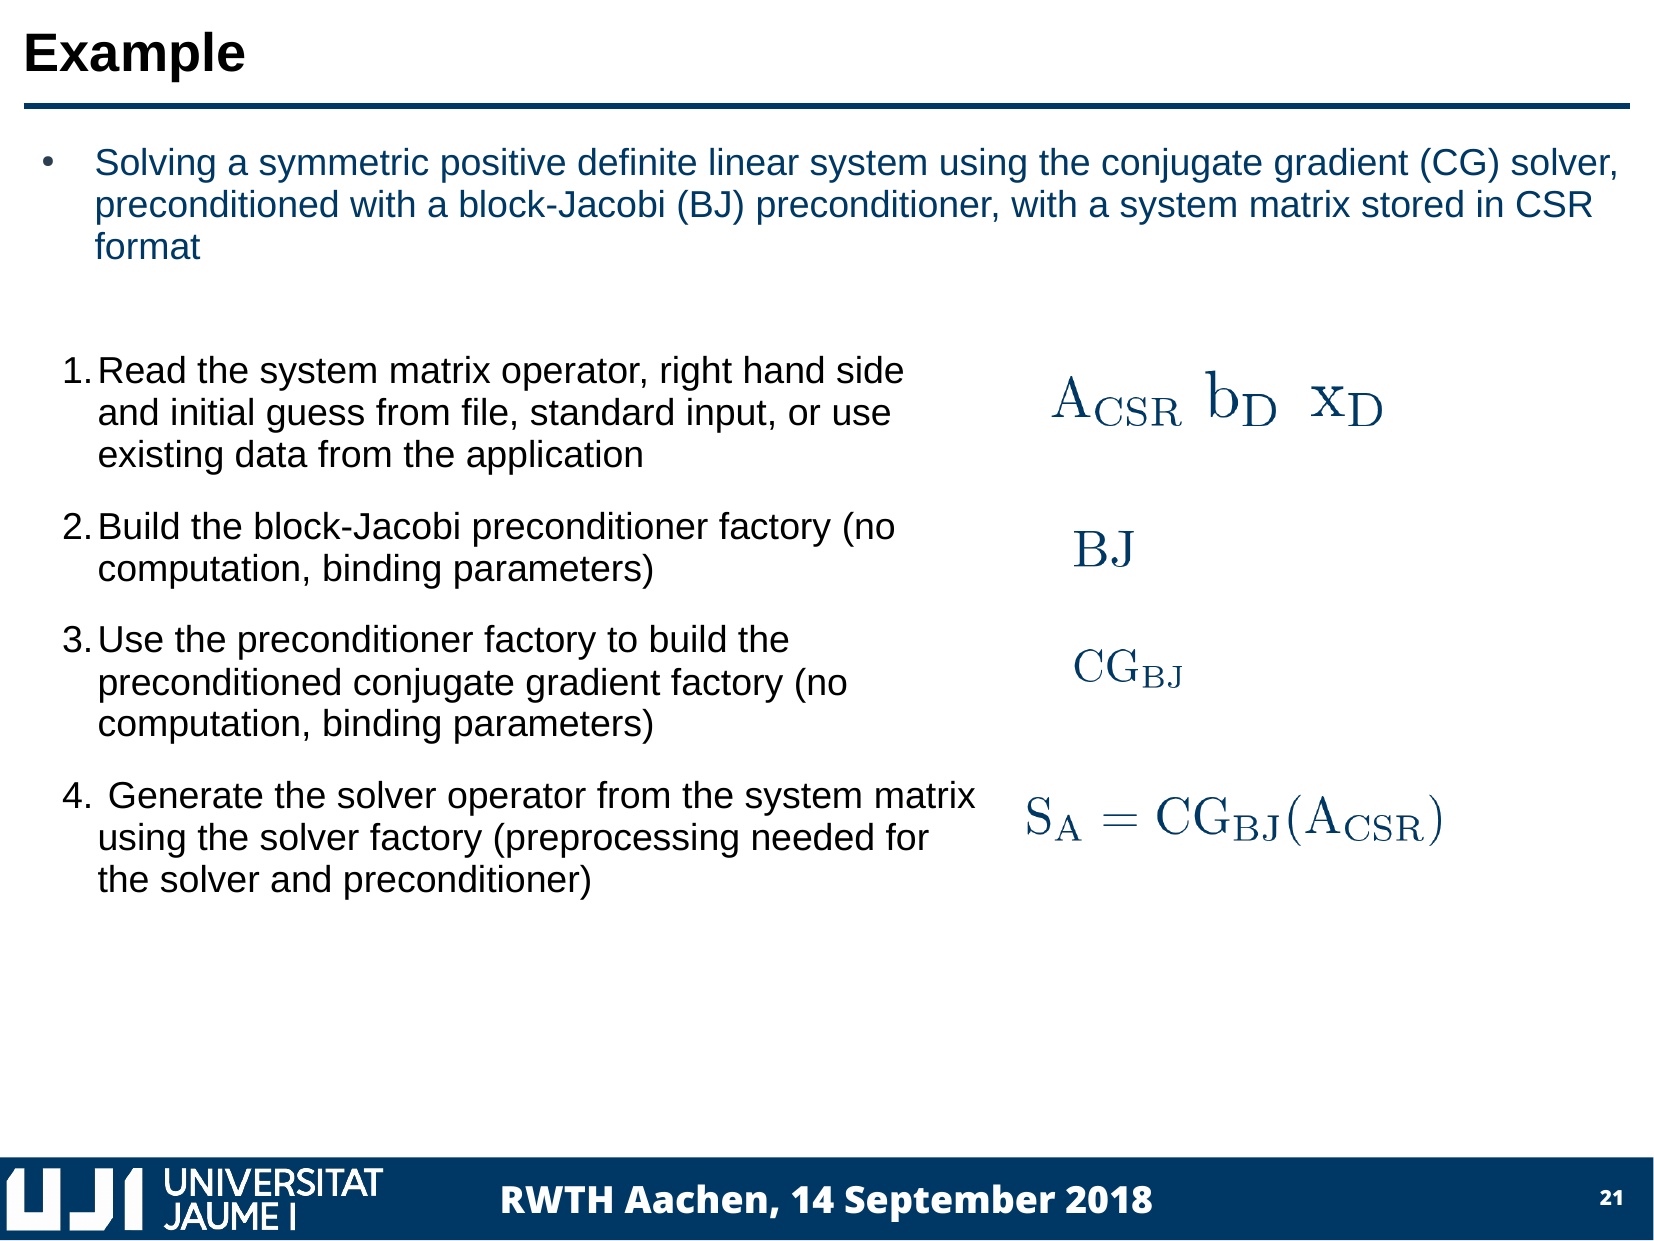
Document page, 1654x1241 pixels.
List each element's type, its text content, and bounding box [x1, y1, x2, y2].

picture [1205, 370, 1276, 426]
text_box Read the system matrix operator, right hand side and initial guess from file, standard input, or use existing data from the application Build the block-Jacobi preconditioner factory (no computation, binding parameters) Use the preconditioner factory to build the preconditioned conjugate gradient factory (no computation, binding parameters) Generate the solver operator from the system matrix using the solver factory (preprocessing needed for the solver and preconditioner) [47, 342, 993, 980]
picture [1074, 530, 1134, 567]
picture [1027, 794, 1441, 846]
list Solving a symmetric positive definite linear system using the conjugate gradient (CG) solver, preconditioned with a block-Jacobi (BJ) preconditioner, with a system matrix stored in CSR format [23, 141, 1630, 284]
picture [1074, 649, 1182, 688]
picture [1051, 376, 1182, 426]
picture [1311, 386, 1382, 426]
title Example [23, 0, 1630, 107]
picture [0, 1158, 390, 1241]
